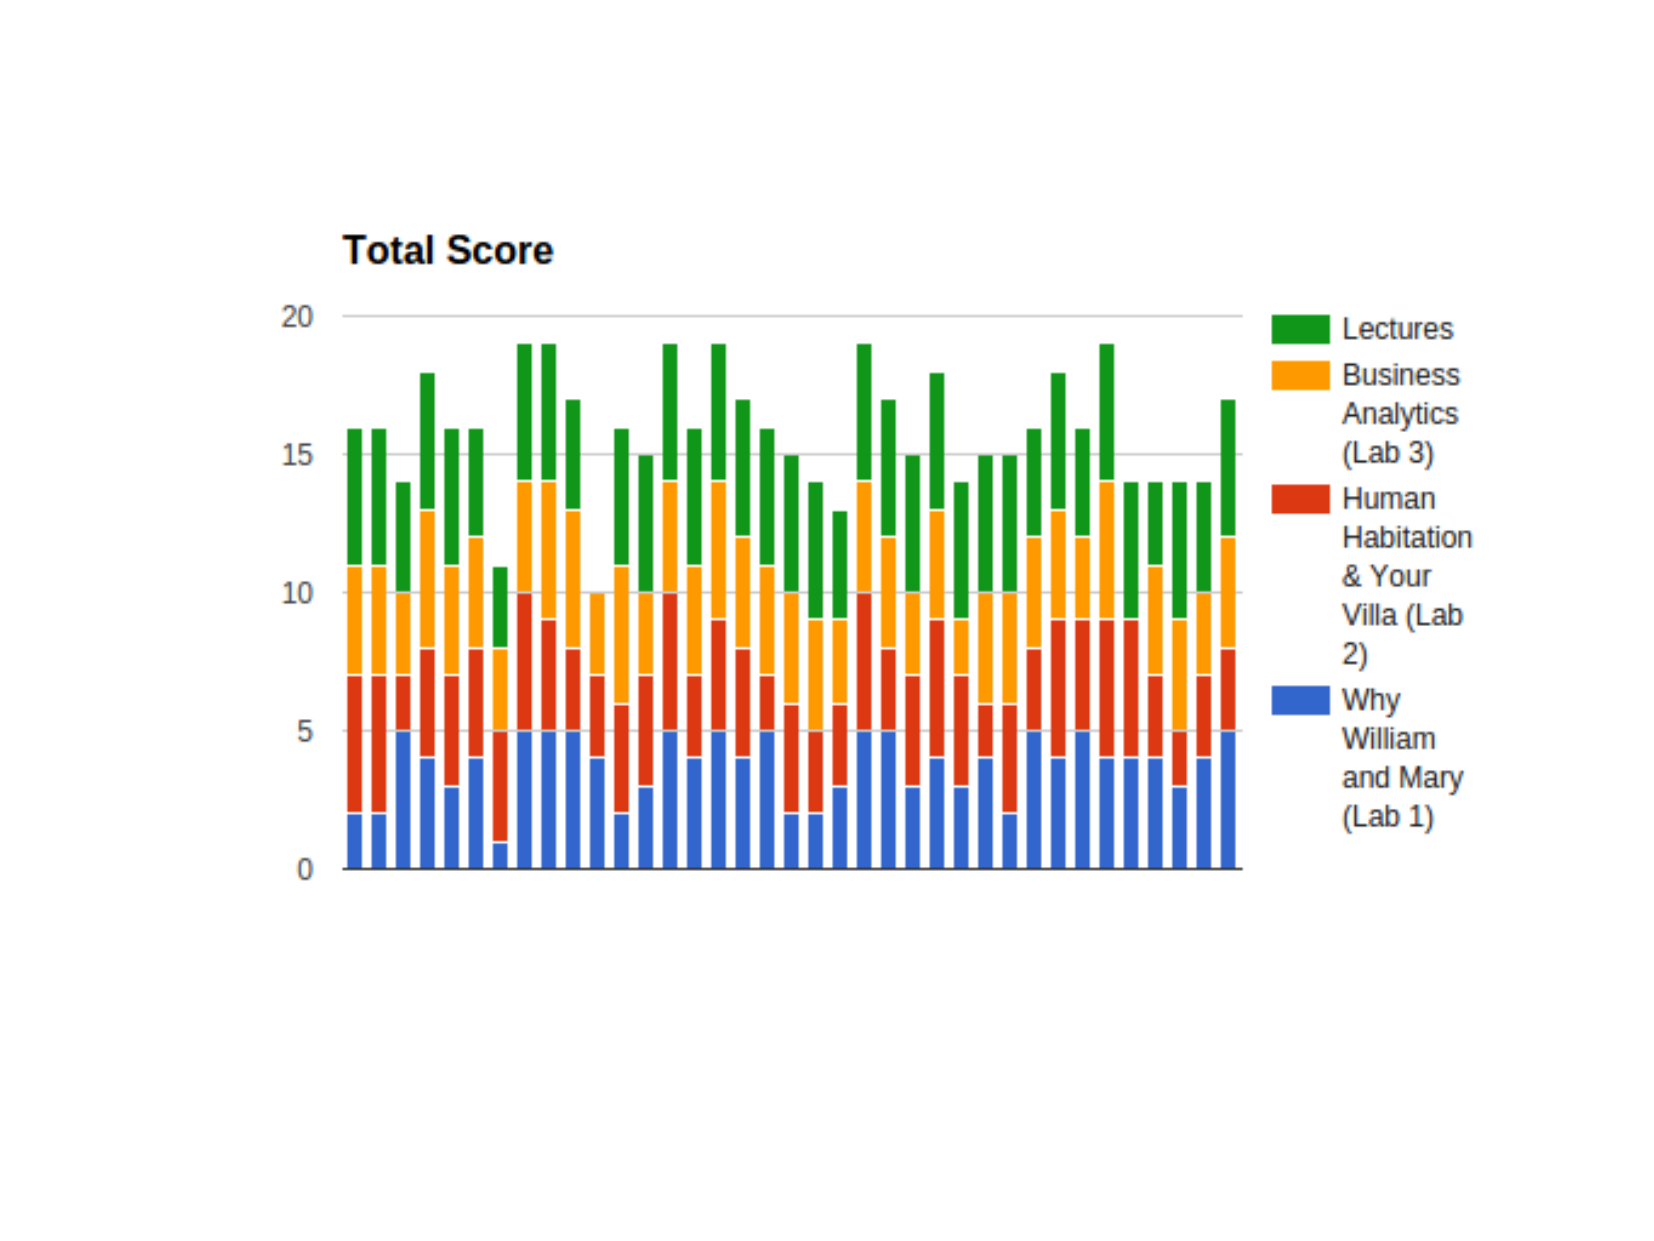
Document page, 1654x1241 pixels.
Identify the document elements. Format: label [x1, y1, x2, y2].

picture [251, 221, 1486, 901]
